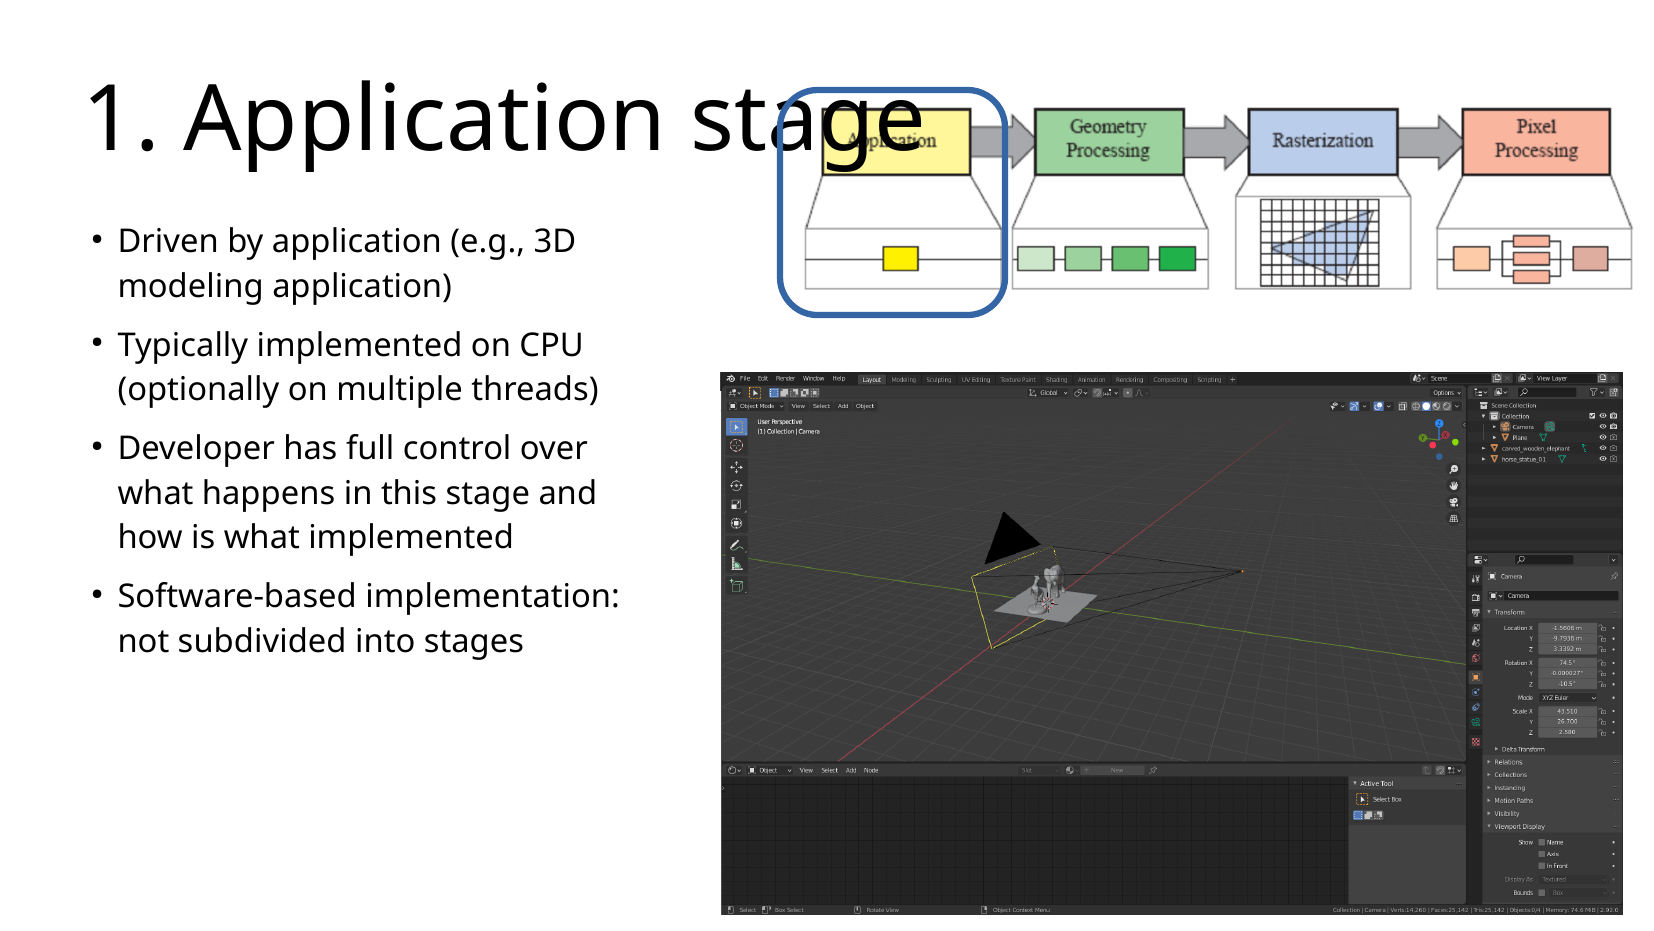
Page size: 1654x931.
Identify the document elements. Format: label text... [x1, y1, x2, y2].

picture [991, 74, 1654, 308]
text_box [780, 90, 1006, 316]
picture [765, 193, 794, 308]
title 1. Application stage [82, 37, 1571, 193]
list Driven by application (e.g., 3D modeling application) Typically implemented on CPU (optionally on multiple threads) Developer has full control over what happens in this stage and how is what implemented Software-based implementation: not subdivided into stages [82, 217, 661, 676]
picture [720, 372, 1623, 916]
